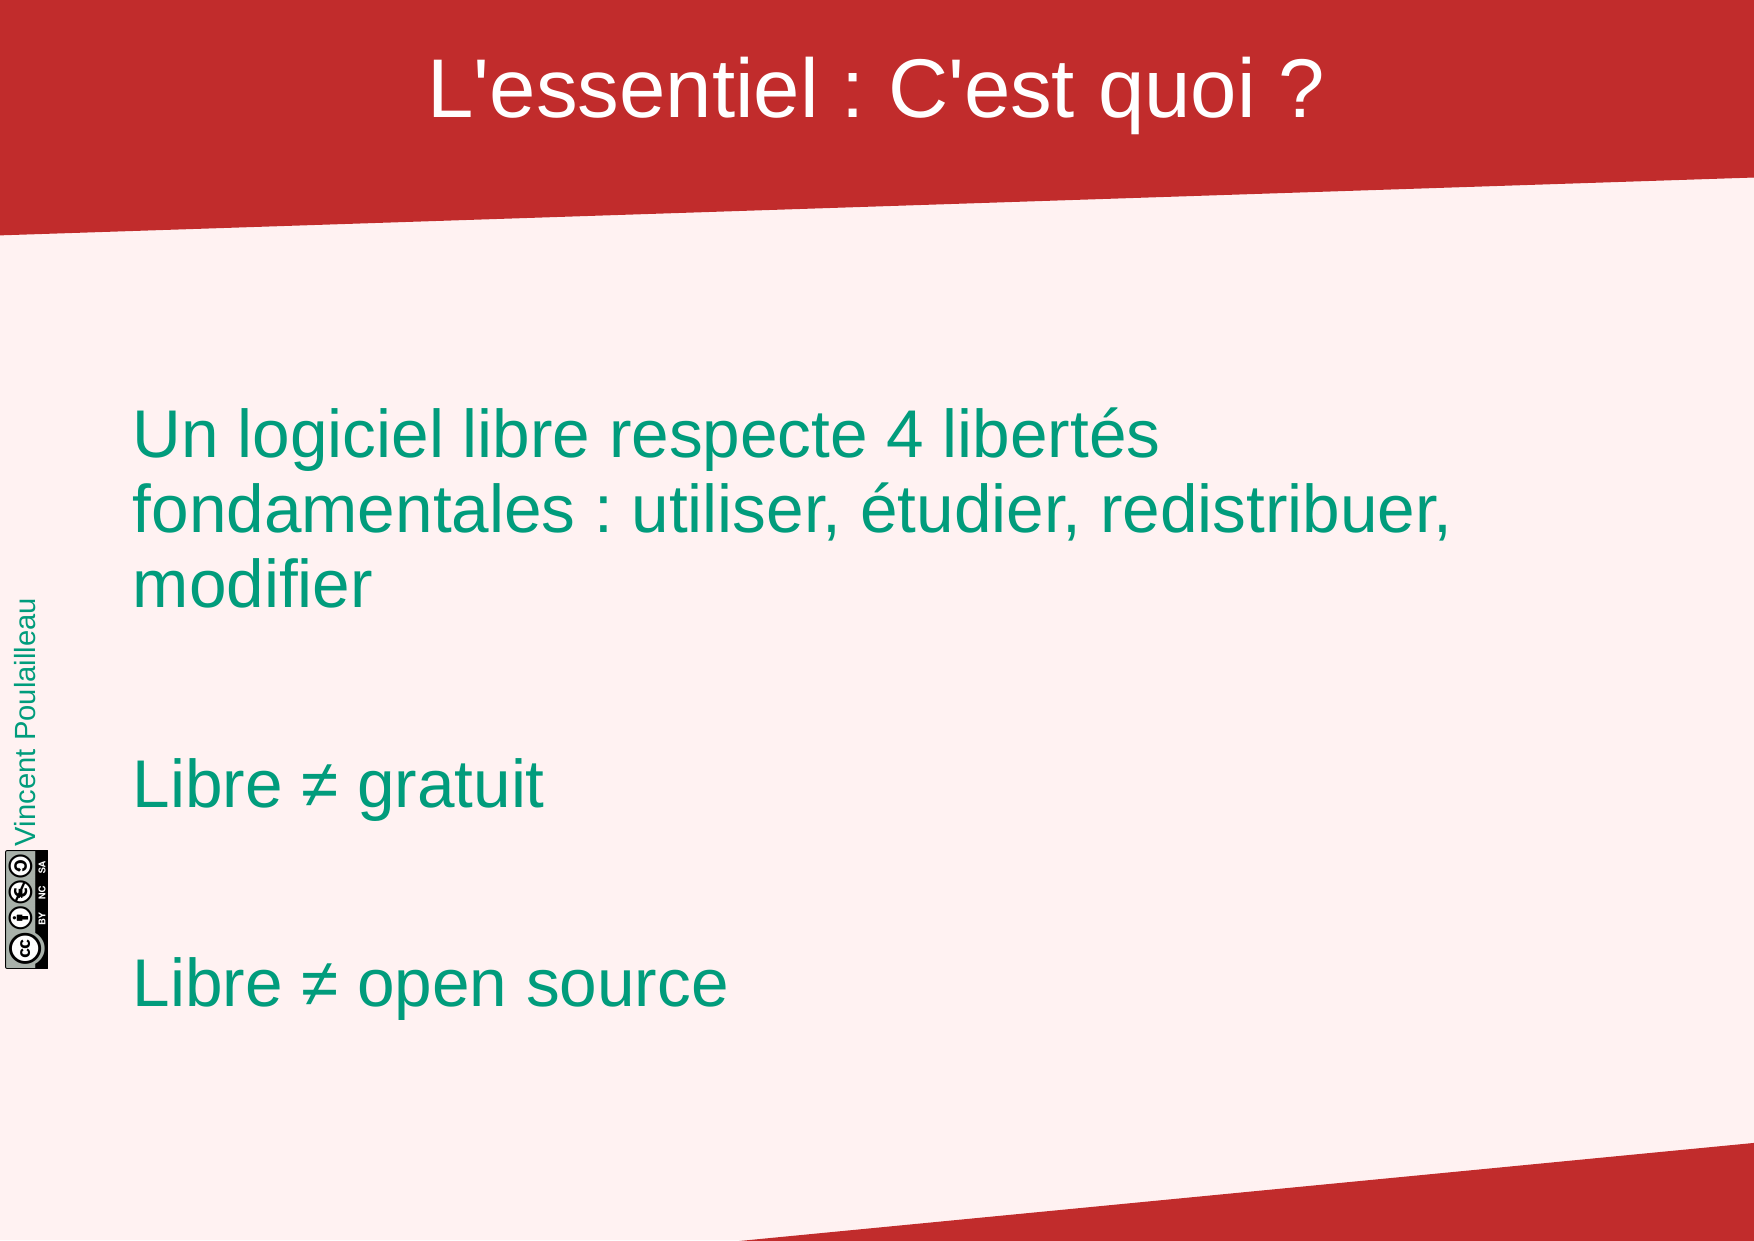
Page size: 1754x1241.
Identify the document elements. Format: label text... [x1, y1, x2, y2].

picture [5, 850, 48, 969]
text_box © 2019 Vincent Poulailleau [1, 448, 61, 1099]
text_box [739, 1142, 1754, 1241]
text_box L'essentiel : C'est quoi ? [0, 0, 1754, 178]
text_box [0, 178, 1740, 236]
text_box Un logiciel libre respecte 4 libertés fondamentales : utiliser, étudier, redistribuer, modifier Libre ≠ gratuit Libre ≠ open source [0, 178, 1754, 1241]
